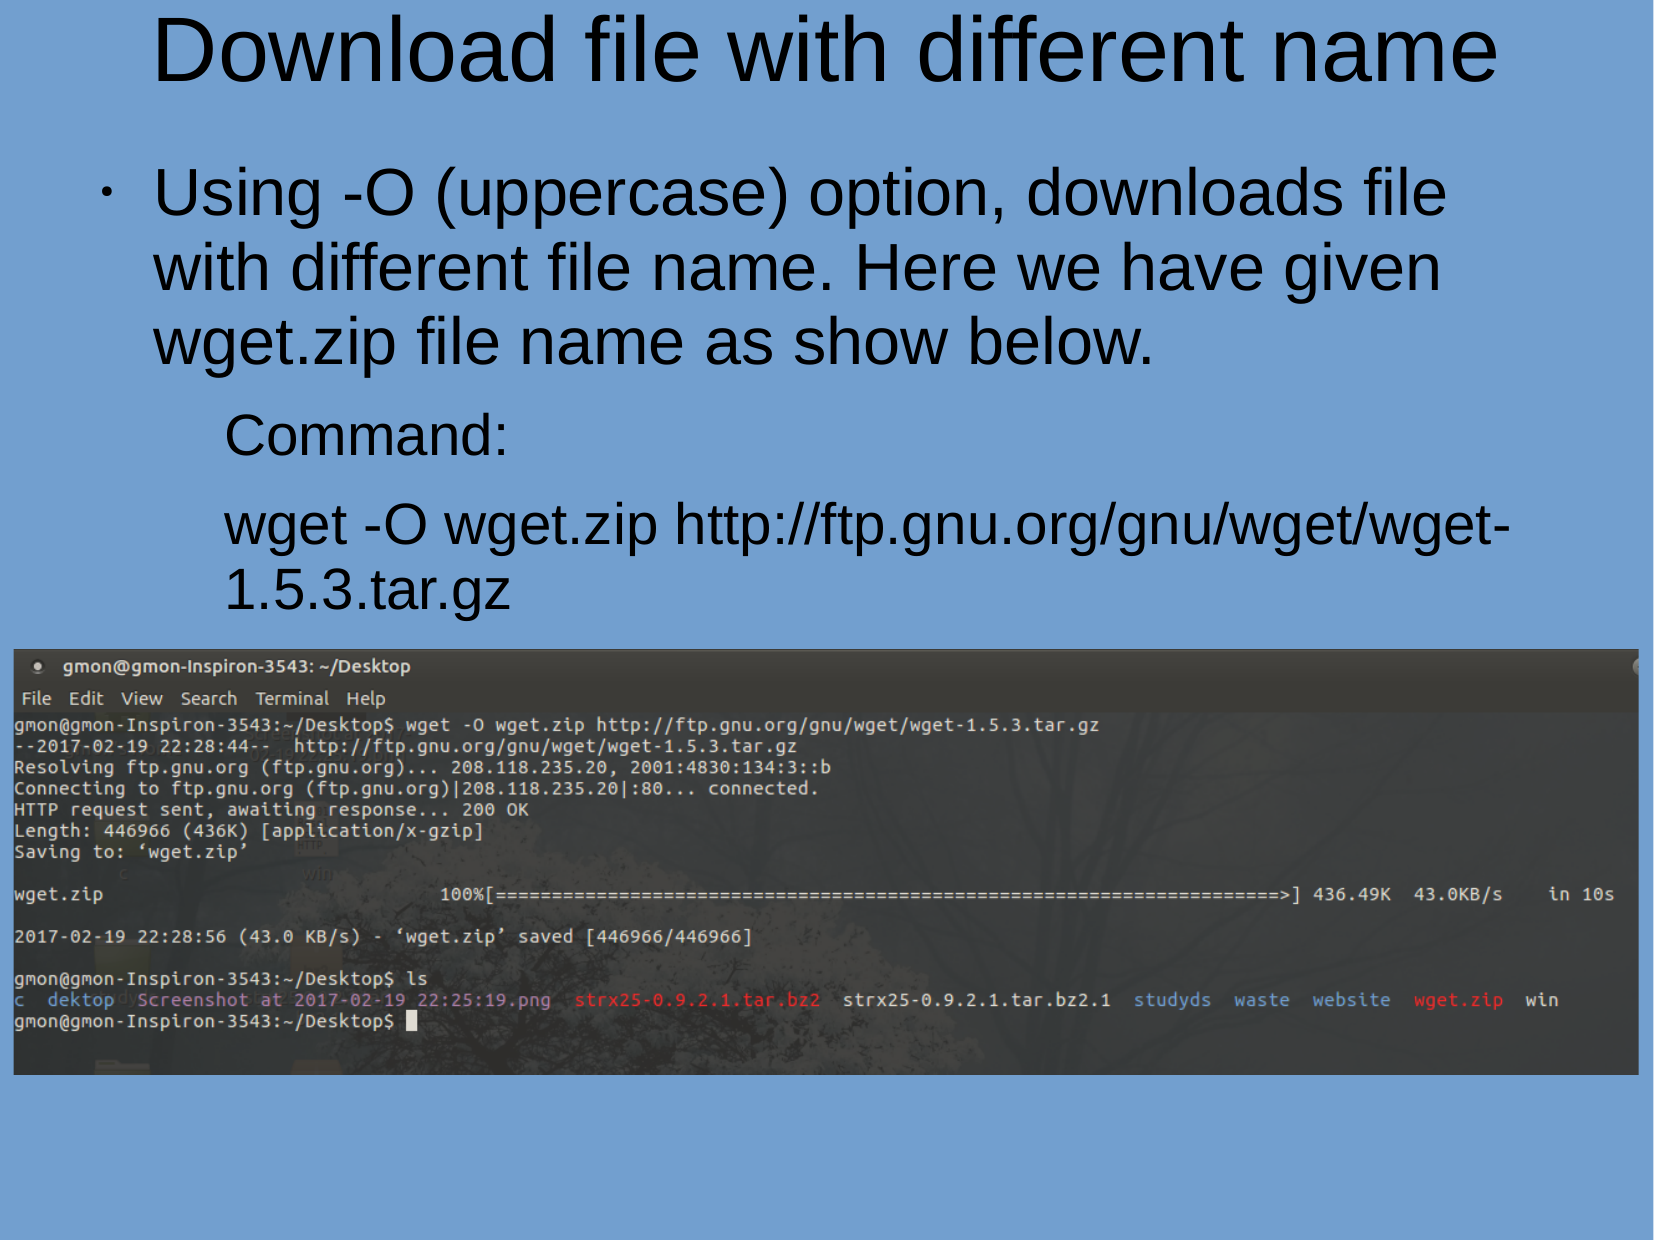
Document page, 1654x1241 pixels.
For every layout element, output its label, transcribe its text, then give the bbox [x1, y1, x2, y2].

picture [13, 649, 1639, 1075]
title Download file with different name [82, 0, 1571, 154]
list Using -O (uppercase) option, downloads file with different file name. Here we have given wget.zip file name as show below. Command: wget -O wget.zip http://ftp.gnu.org/gnu/wget/wget-1.5.3.tar.gz [82, 154, 1571, 649]
